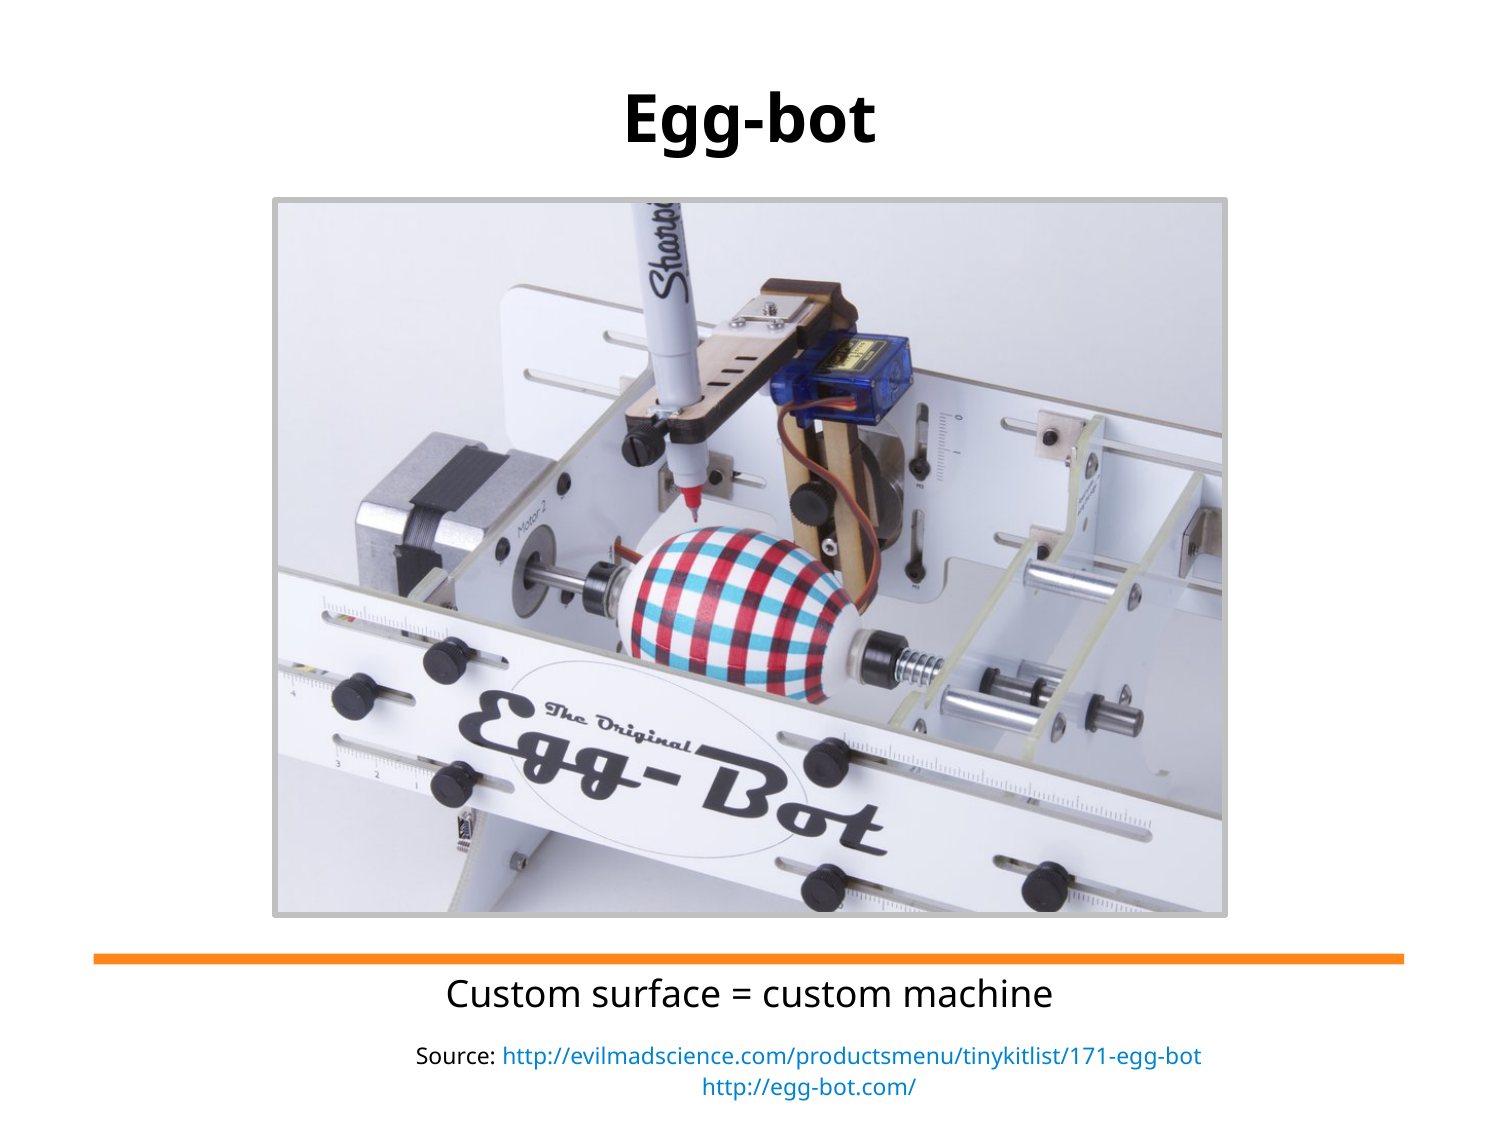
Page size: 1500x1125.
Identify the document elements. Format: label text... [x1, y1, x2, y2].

text_box Source: http://evilmadscience.com/productsmenu/tinykitlist/171-egg-bot http://egg-bot.com/ [401, 1032, 1146, 1107]
text_box Custom surface = custom machine [287, 960, 1213, 1024]
title Egg-bot [75, 44, 1426, 188]
picture [0, 0, 1500, 1125]
